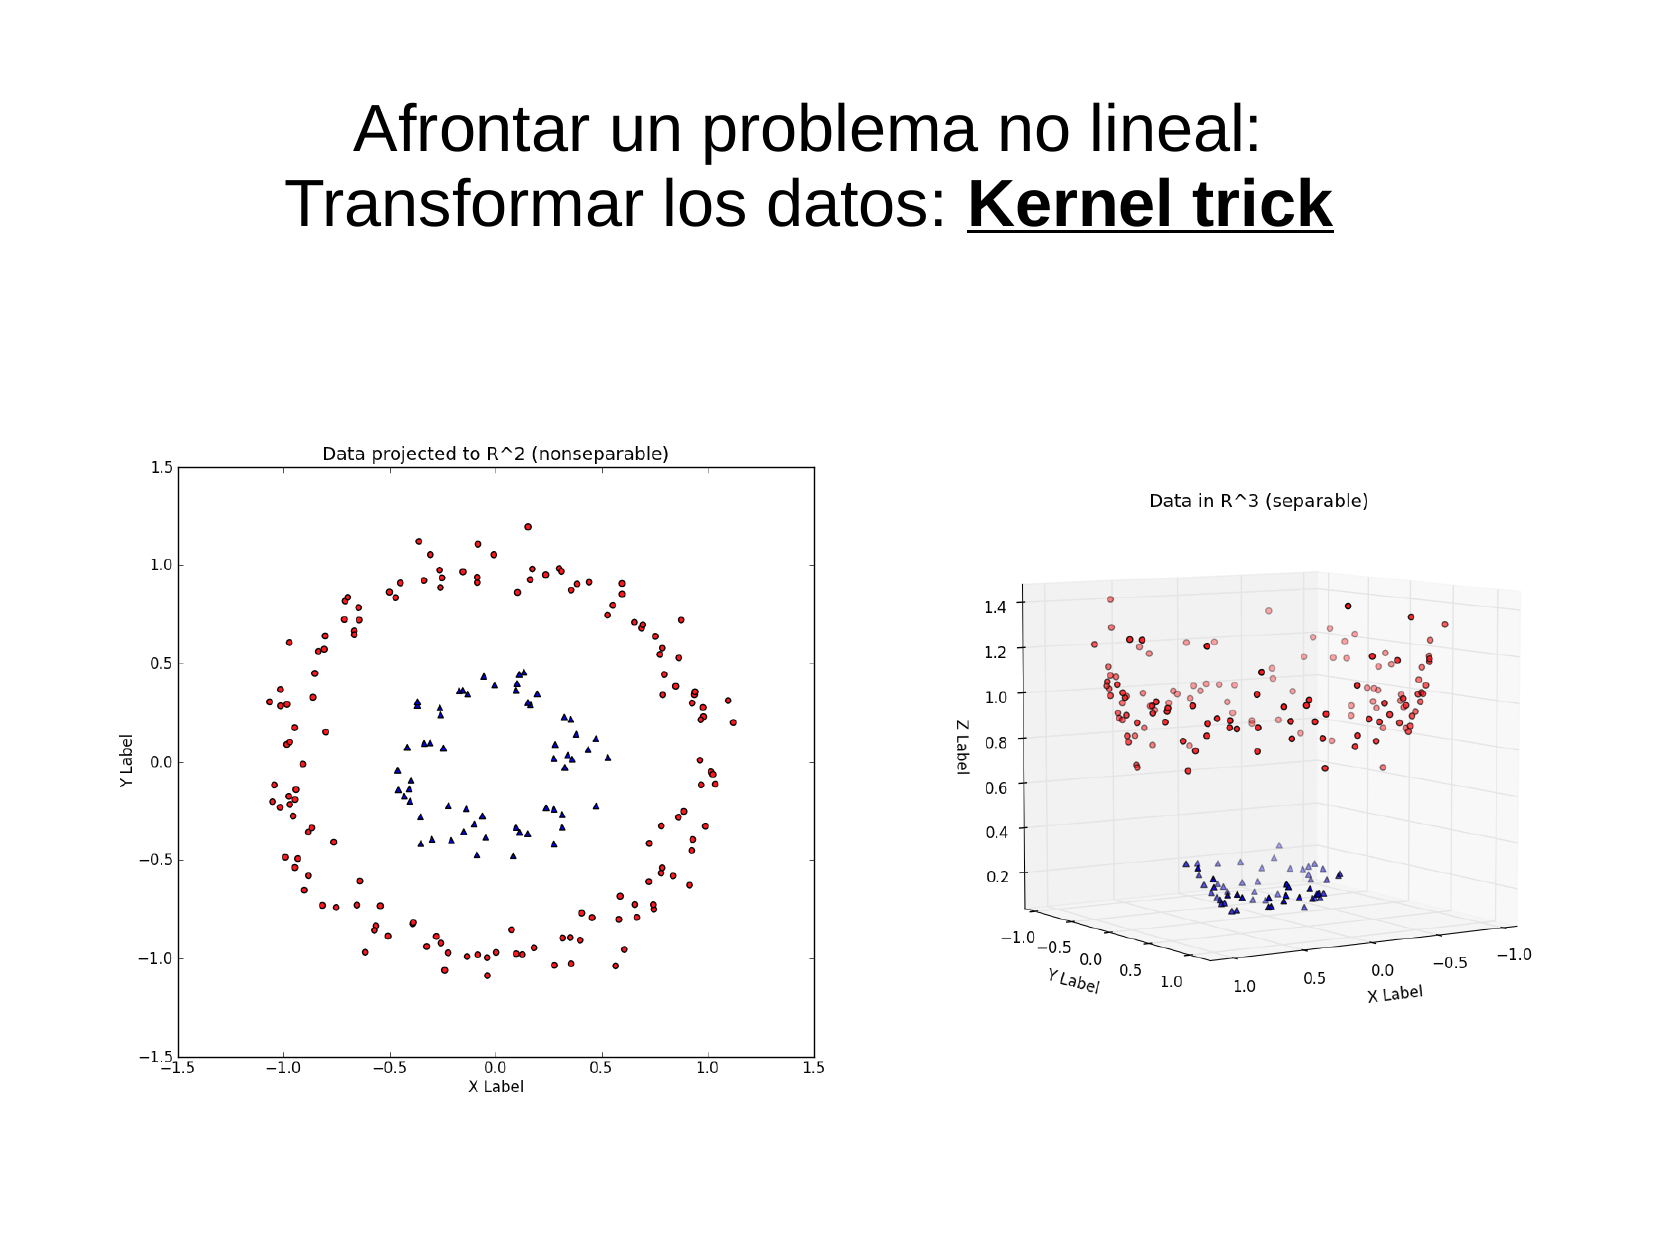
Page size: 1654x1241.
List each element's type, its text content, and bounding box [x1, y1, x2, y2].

picture [106, 436, 1543, 1109]
title Afrontar un problema no lineal: Transformar los datos: Kernel trick [141, 53, 1477, 278]
